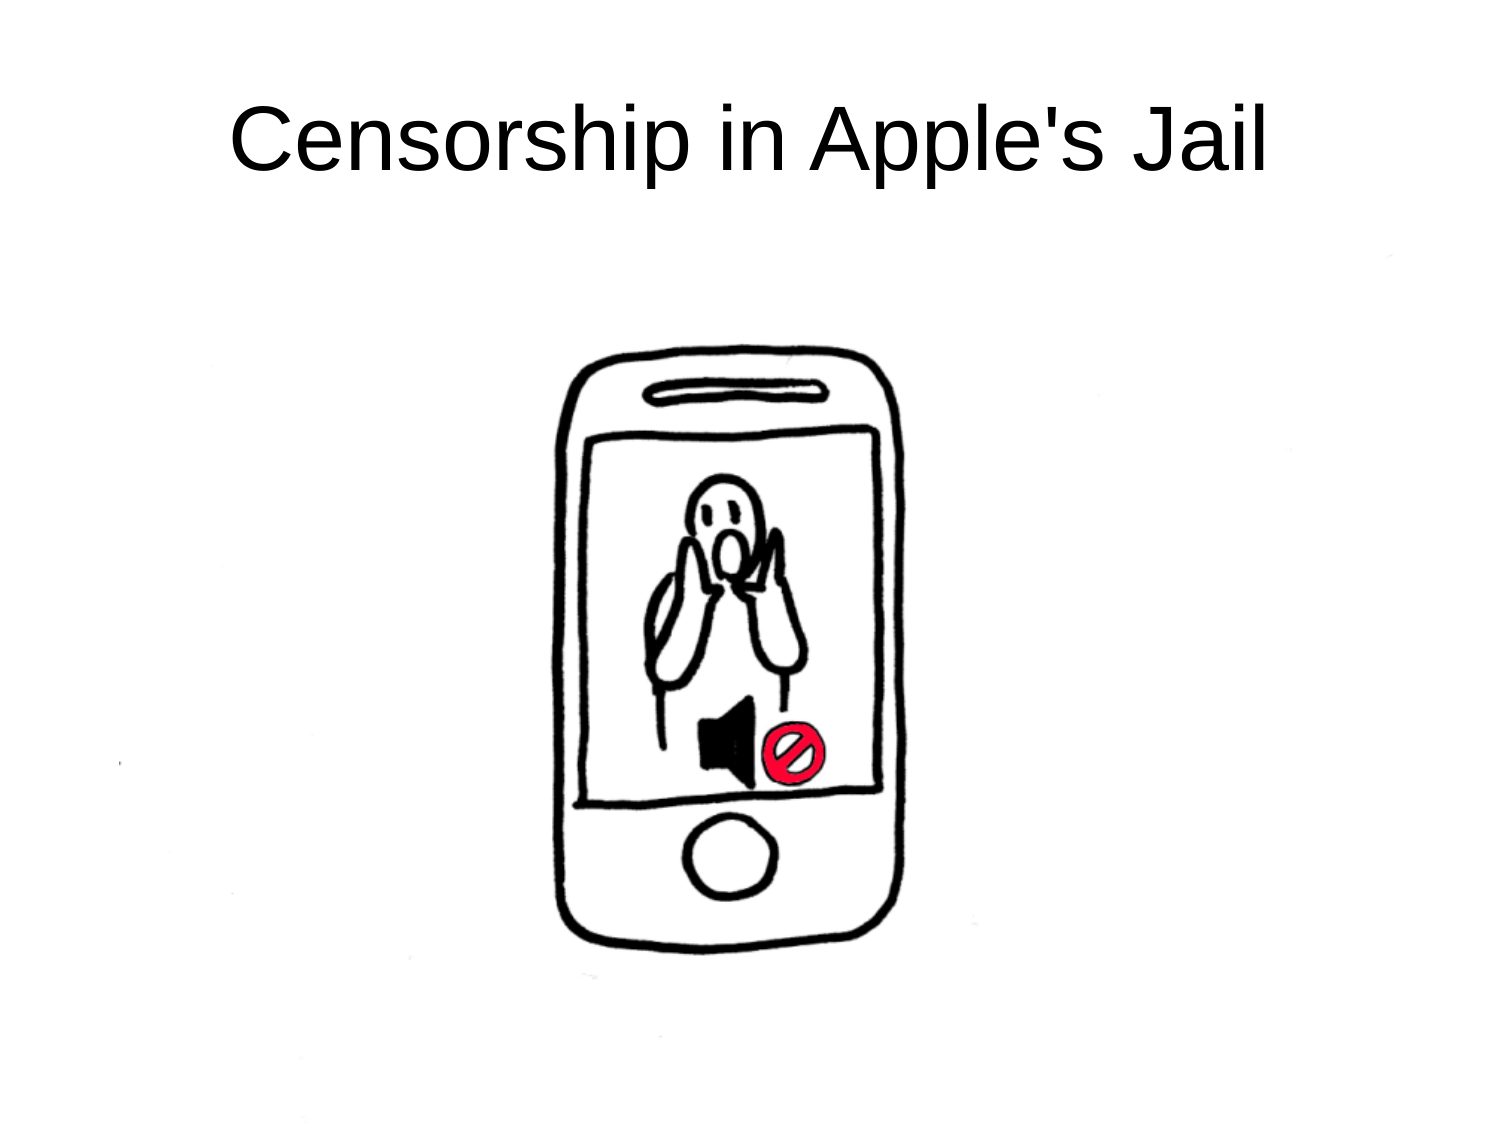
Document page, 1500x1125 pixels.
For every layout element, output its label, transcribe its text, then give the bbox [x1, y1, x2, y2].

title Censorship in Apple's Jail [75, 45, 1426, 233]
picture [119, 233, 1396, 1125]
